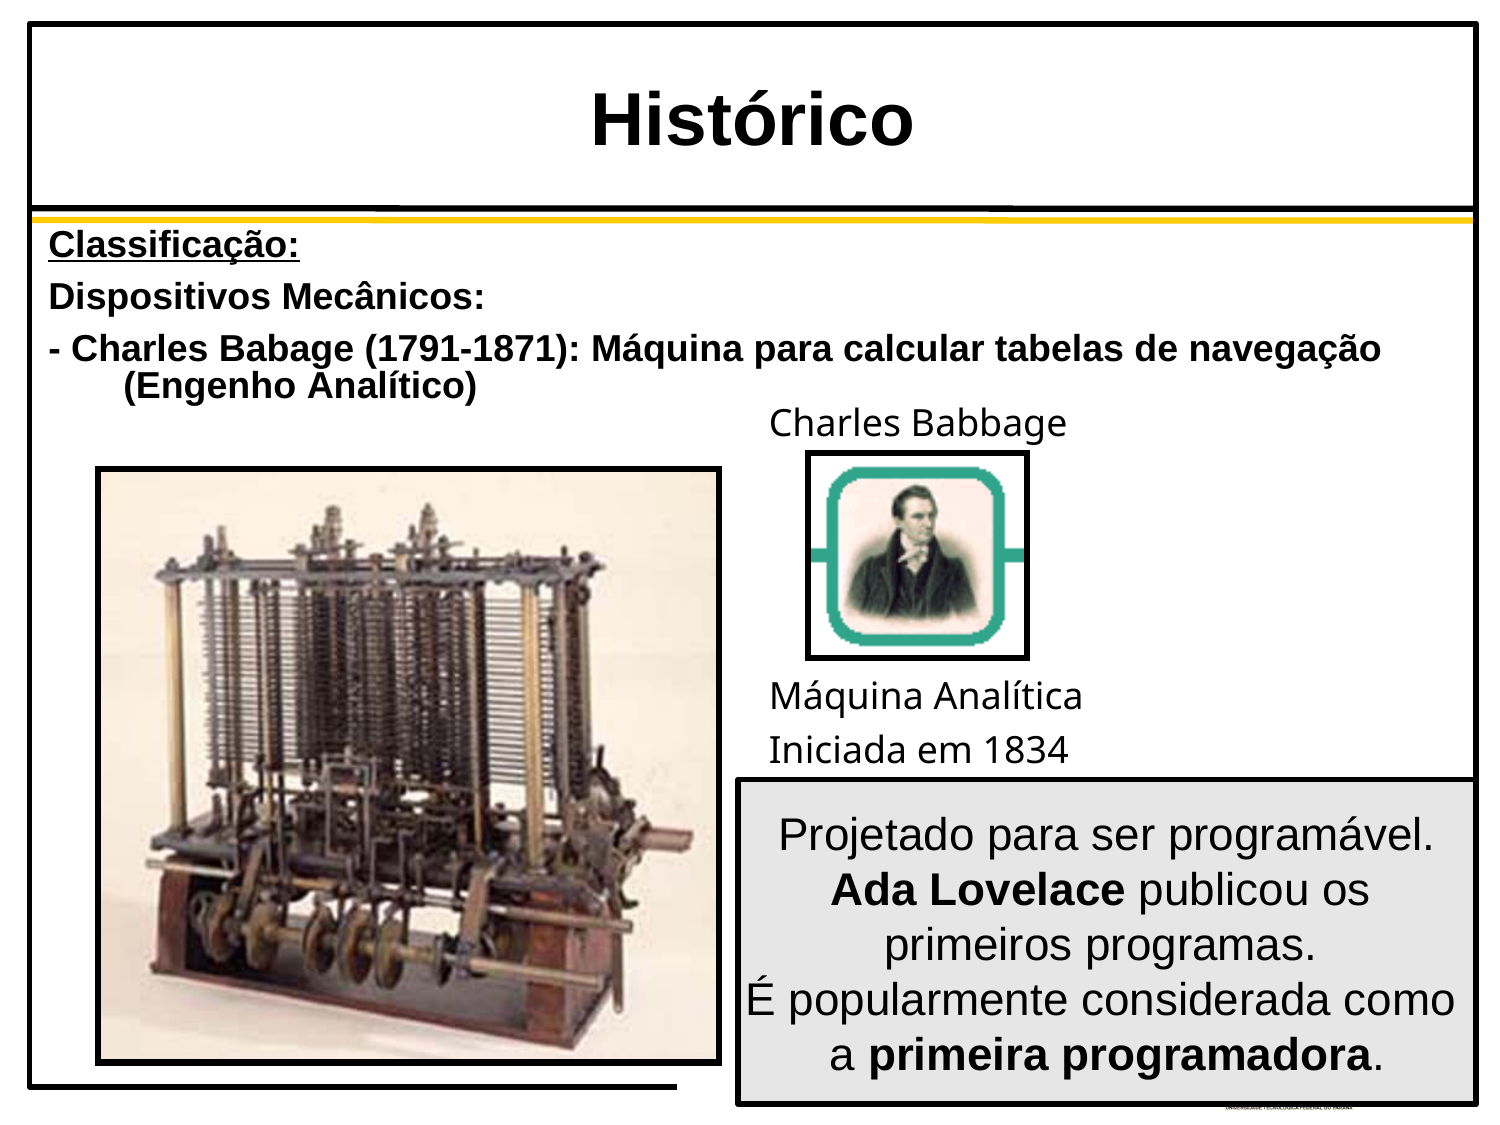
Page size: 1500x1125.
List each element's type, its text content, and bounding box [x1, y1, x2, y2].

text_box Projetado para ser programável. Ada Lovelace publicou os primeiros programas. É popularmente considerada como a primeira programadora. [738, 779, 1477, 1105]
title Histórico [29, 47, 1477, 196]
list Classificação: Dispositivos Mecânicos: - Charles Babage (1791-1871): Máquina para calcular tabelas de navegação (Engenho Analítico) [33, 220, 1459, 1071]
text_box Charles Babbage Máquina Analítica Iniciada em 1834 [753, 397, 1418, 779]
picture [1225, 1105, 1353, 1110]
picture [811, 456, 1024, 656]
picture [101, 472, 716, 1060]
